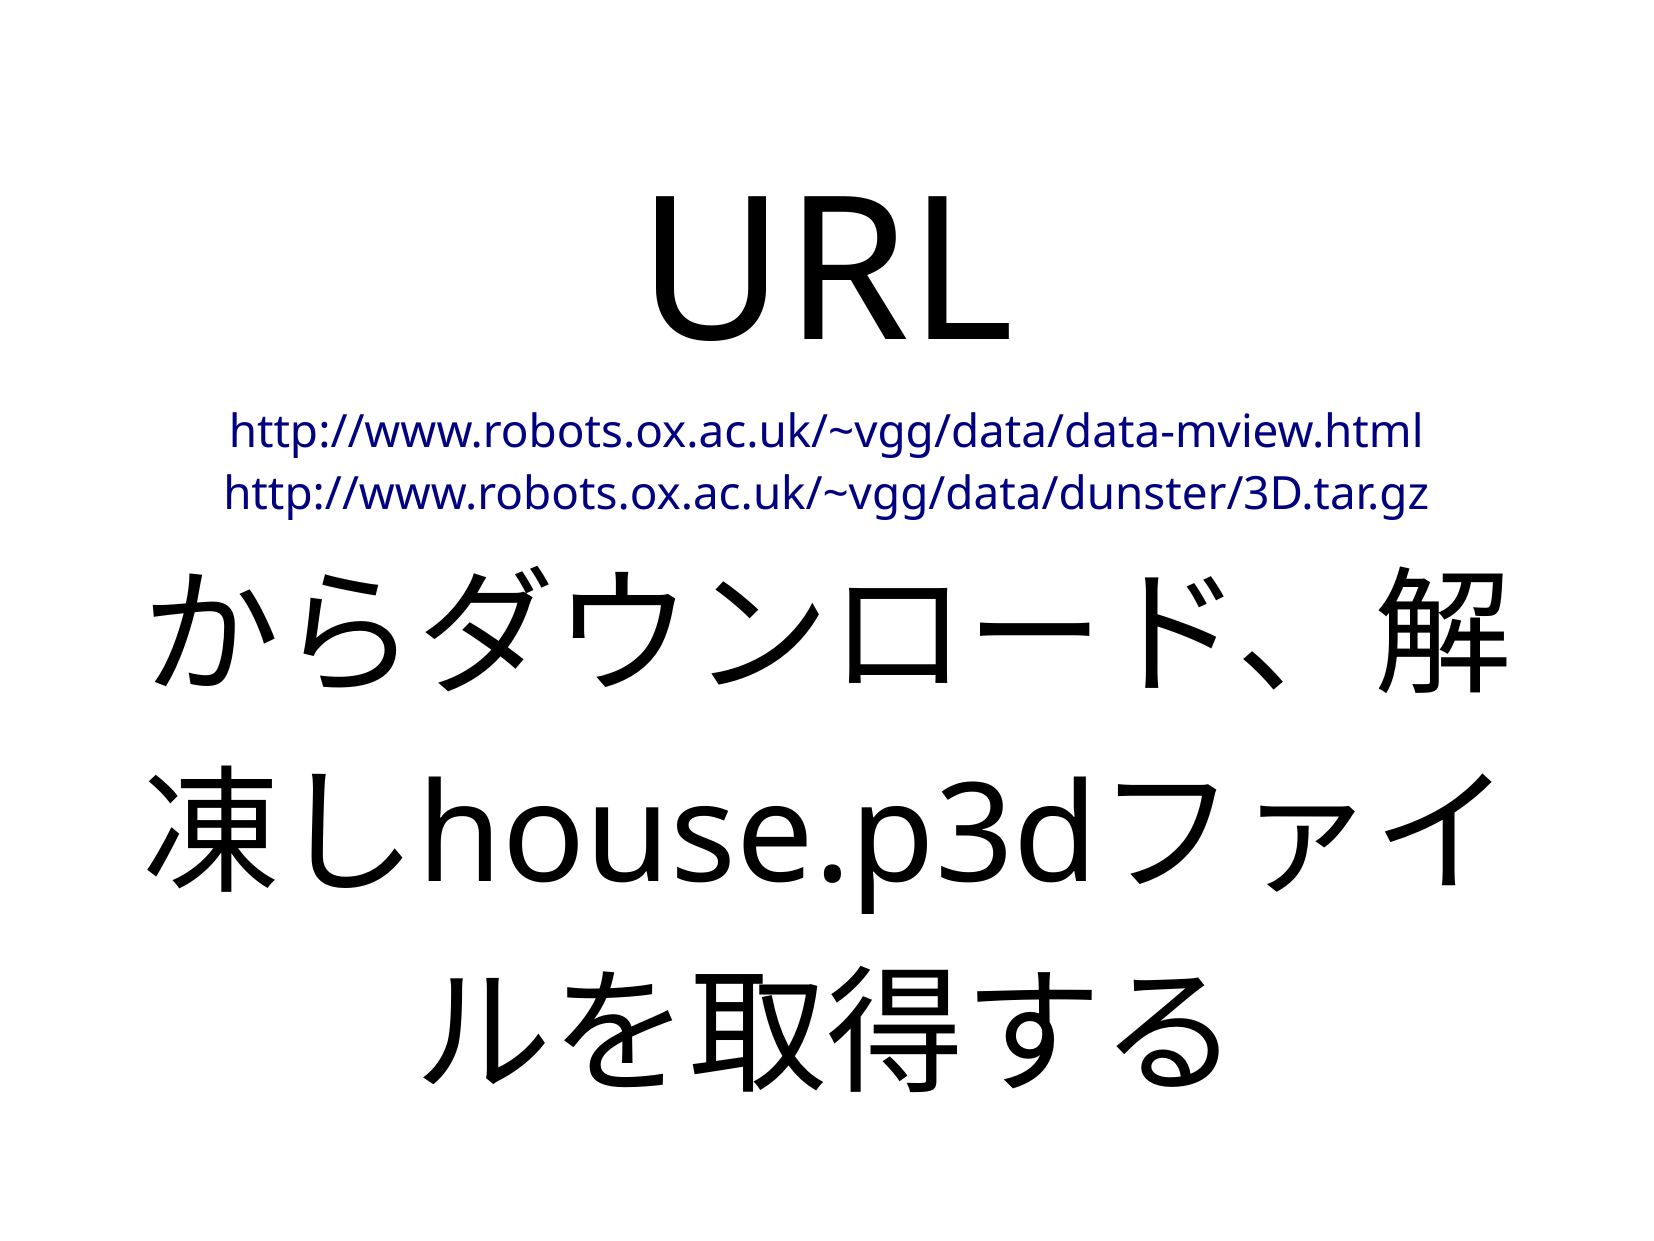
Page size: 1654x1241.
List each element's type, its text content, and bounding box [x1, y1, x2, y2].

title URL http://www.robots.ox.ac.uk/~vgg/data/data-mview.html http://www.robots.ox.ac.uk/~vgg/data/dunster/3D.tar.gz からダウンロード、解凍しhouse.p3dファイルを取得する [82, 94, 1571, 1220]
